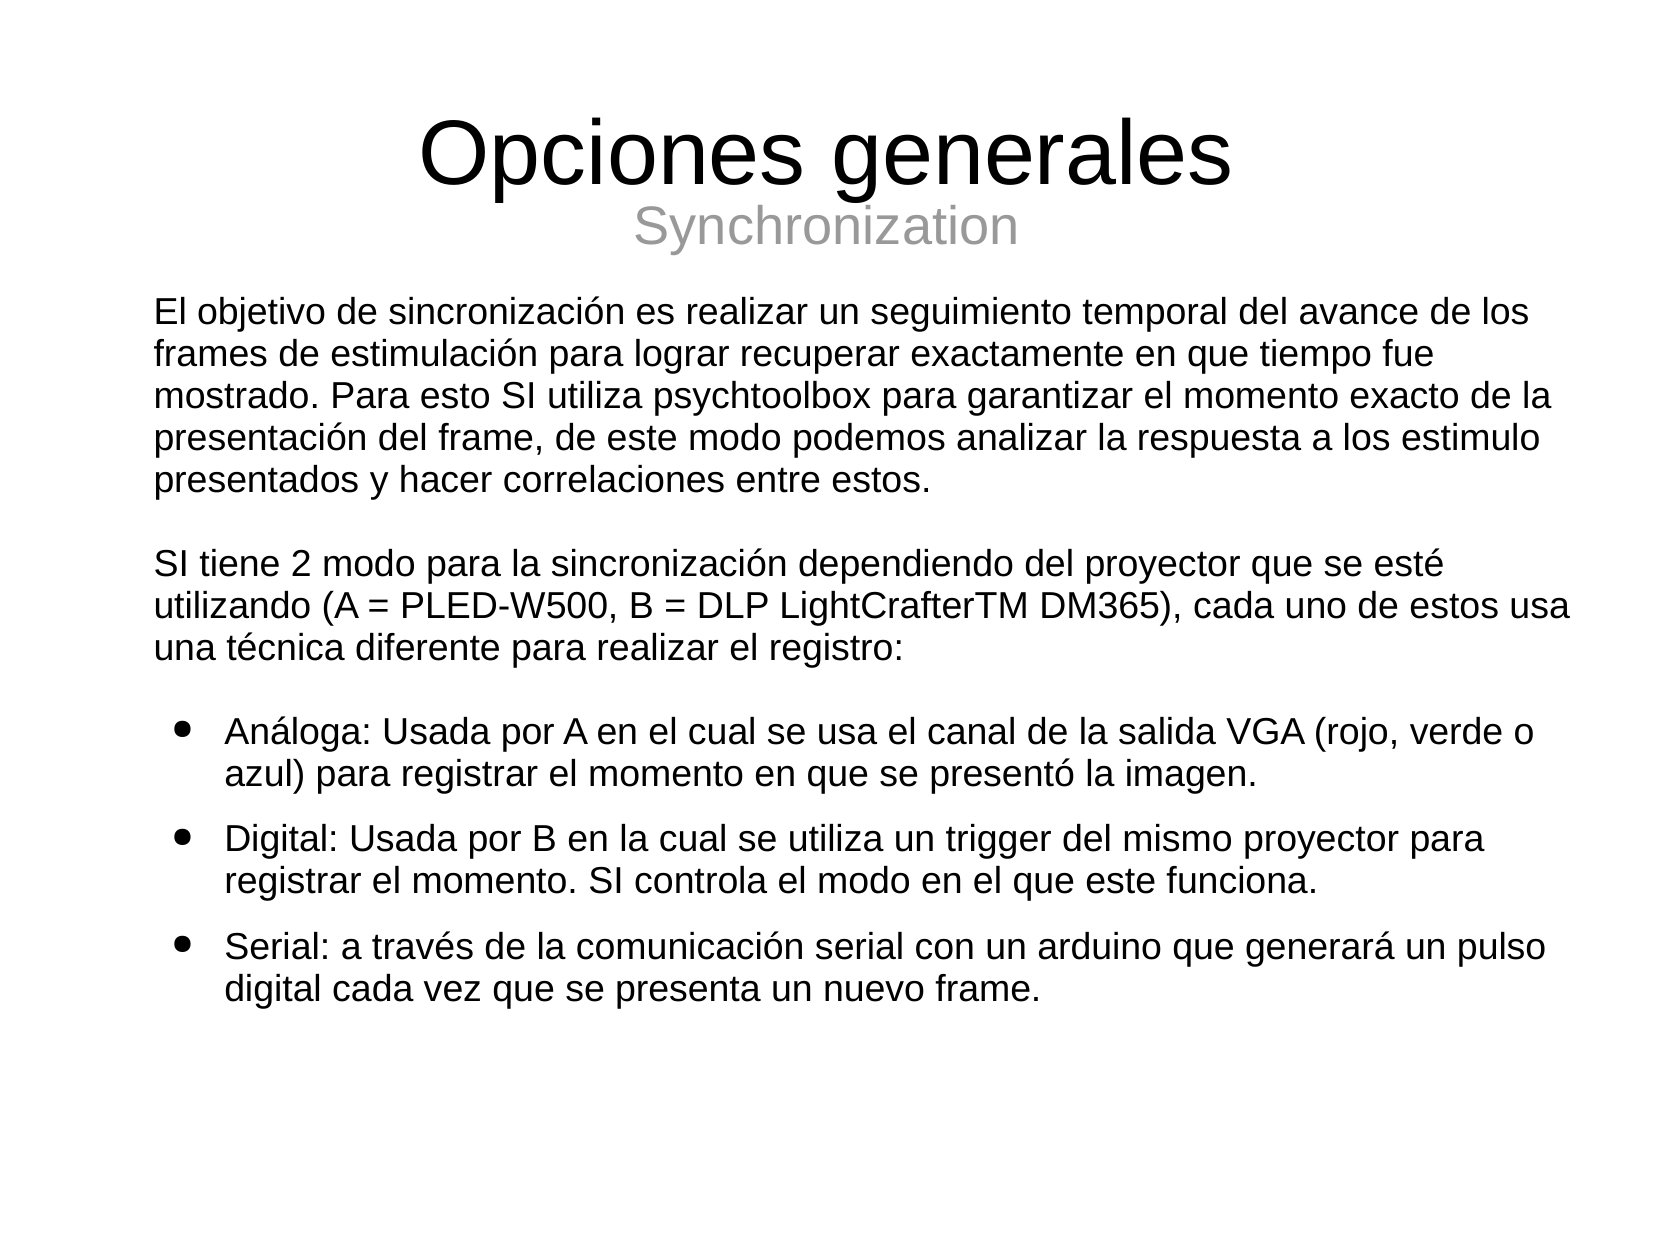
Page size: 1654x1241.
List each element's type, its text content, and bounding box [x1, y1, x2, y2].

list El objetivo de sincronización es realizar un seguimiento temporal del avance de los frames de estimulación para lograr recuperar exactamente en que tiempo fue mostrado. Para esto SI utiliza psychtoolbox para garantizar el momento exacto de la presentación del frame, de este modo podemos analizar la respuesta a los estimulo presentados y hacer correlaciones entre estos. SI tiene 2 modo para la sincronización dependiendo del proyector que se esté utilizando (A = PLED-W500, B = DLP LightCrafterTM DM365), cada uno de estos usa una técnica diferente para realizar el registro: Análoga: Usada por A en el cual se usa el canal de la salida VGA (rojo, verde o azul) para registrar el momento en que se presentó la imagen. Digital: Usada por B en la cual se utiliza un trigger del mismo proyector para registrar el momento. SI controla el modo en el que este funciona. Serial: a través de la comunicación serial con un arduino que generará un pulso digital cada vez que se presenta un nuevo frame. [82, 290, 1571, 1010]
title Synchronization [82, 195, 1571, 257]
title Opciones generales [82, 49, 1571, 195]
